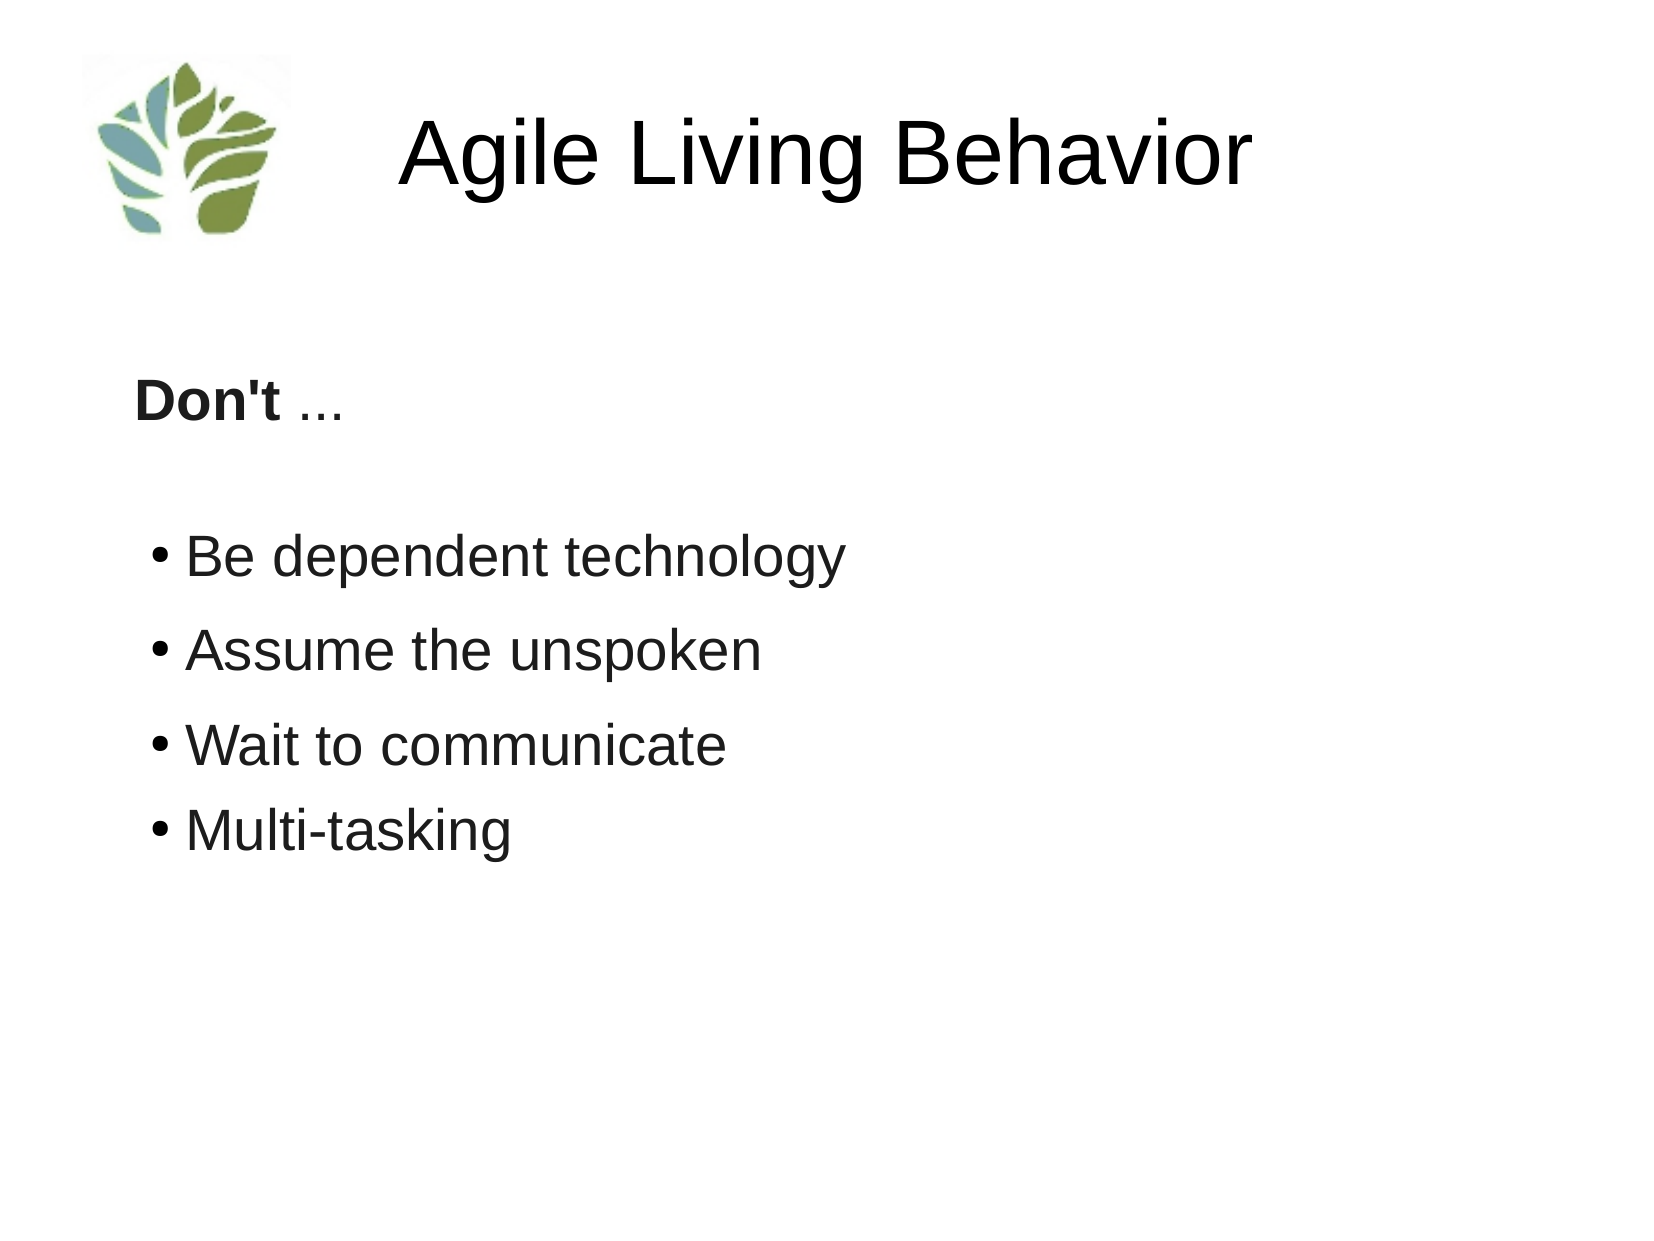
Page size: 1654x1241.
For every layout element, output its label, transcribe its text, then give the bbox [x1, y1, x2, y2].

text_box Assume the unspoken [135, 610, 1516, 691]
text_box Don't ... [120, 360, 1516, 442]
text_box Multi-tasking [135, 790, 1516, 871]
title Agile Living Behavior [291, 49, 1571, 257]
picture [82, 49, 291, 258]
text_box Wait to communicate [135, 705, 1516, 785]
text_box Be dependent technology [135, 516, 1516, 596]
